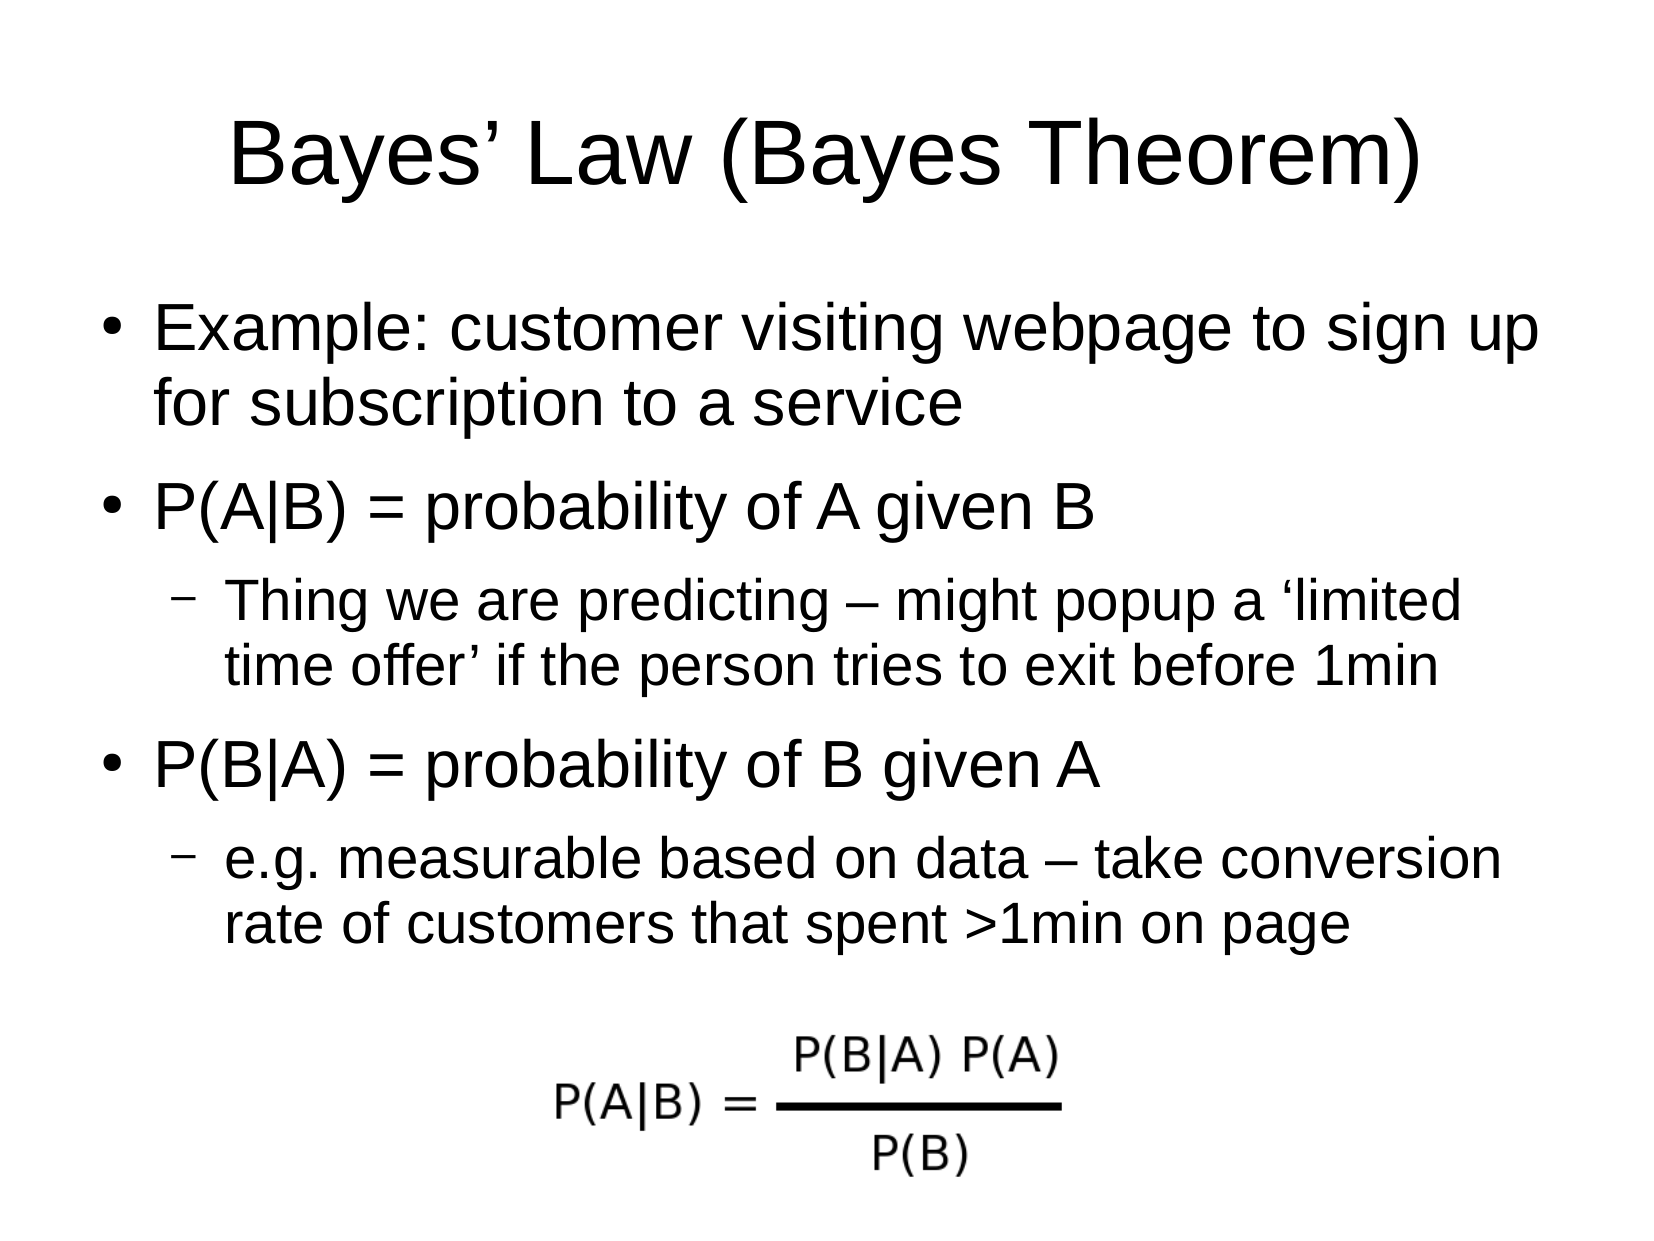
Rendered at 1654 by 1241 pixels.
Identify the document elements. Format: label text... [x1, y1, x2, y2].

list Example: customer visiting webpage to sign up for subscription to a service P(A|B) = probability of A given B Thing we are predicting – might popup a ‘limited time offer’ if the person tries to exit before 1min P(B|A) = probability of B given A e.g. measurable based on data – take conversion rate of customers that spent >1min on page [82, 290, 1571, 1010]
picture [540, 1001, 1081, 1199]
title Bayes’ Law (Bayes Theorem) [82, 49, 1571, 257]
